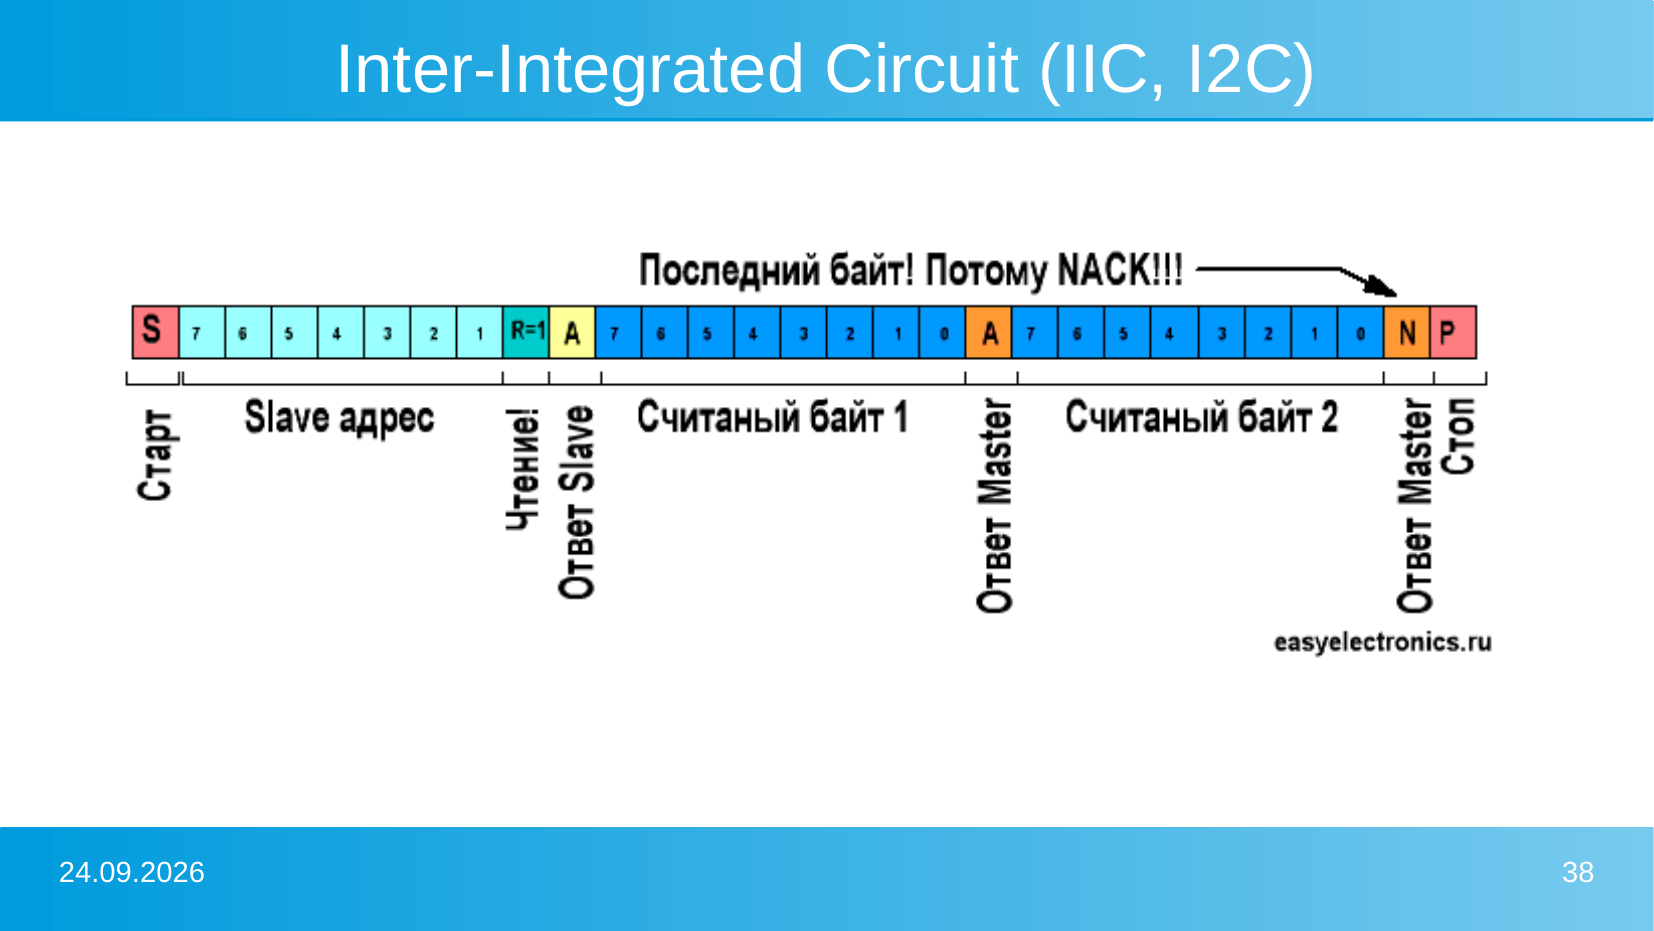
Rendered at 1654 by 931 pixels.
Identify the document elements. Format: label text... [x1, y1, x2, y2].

title Inter-Integrated Circuit (IIC, I2C) [59, 29, 1595, 108]
picture [90, 205, 1532, 694]
